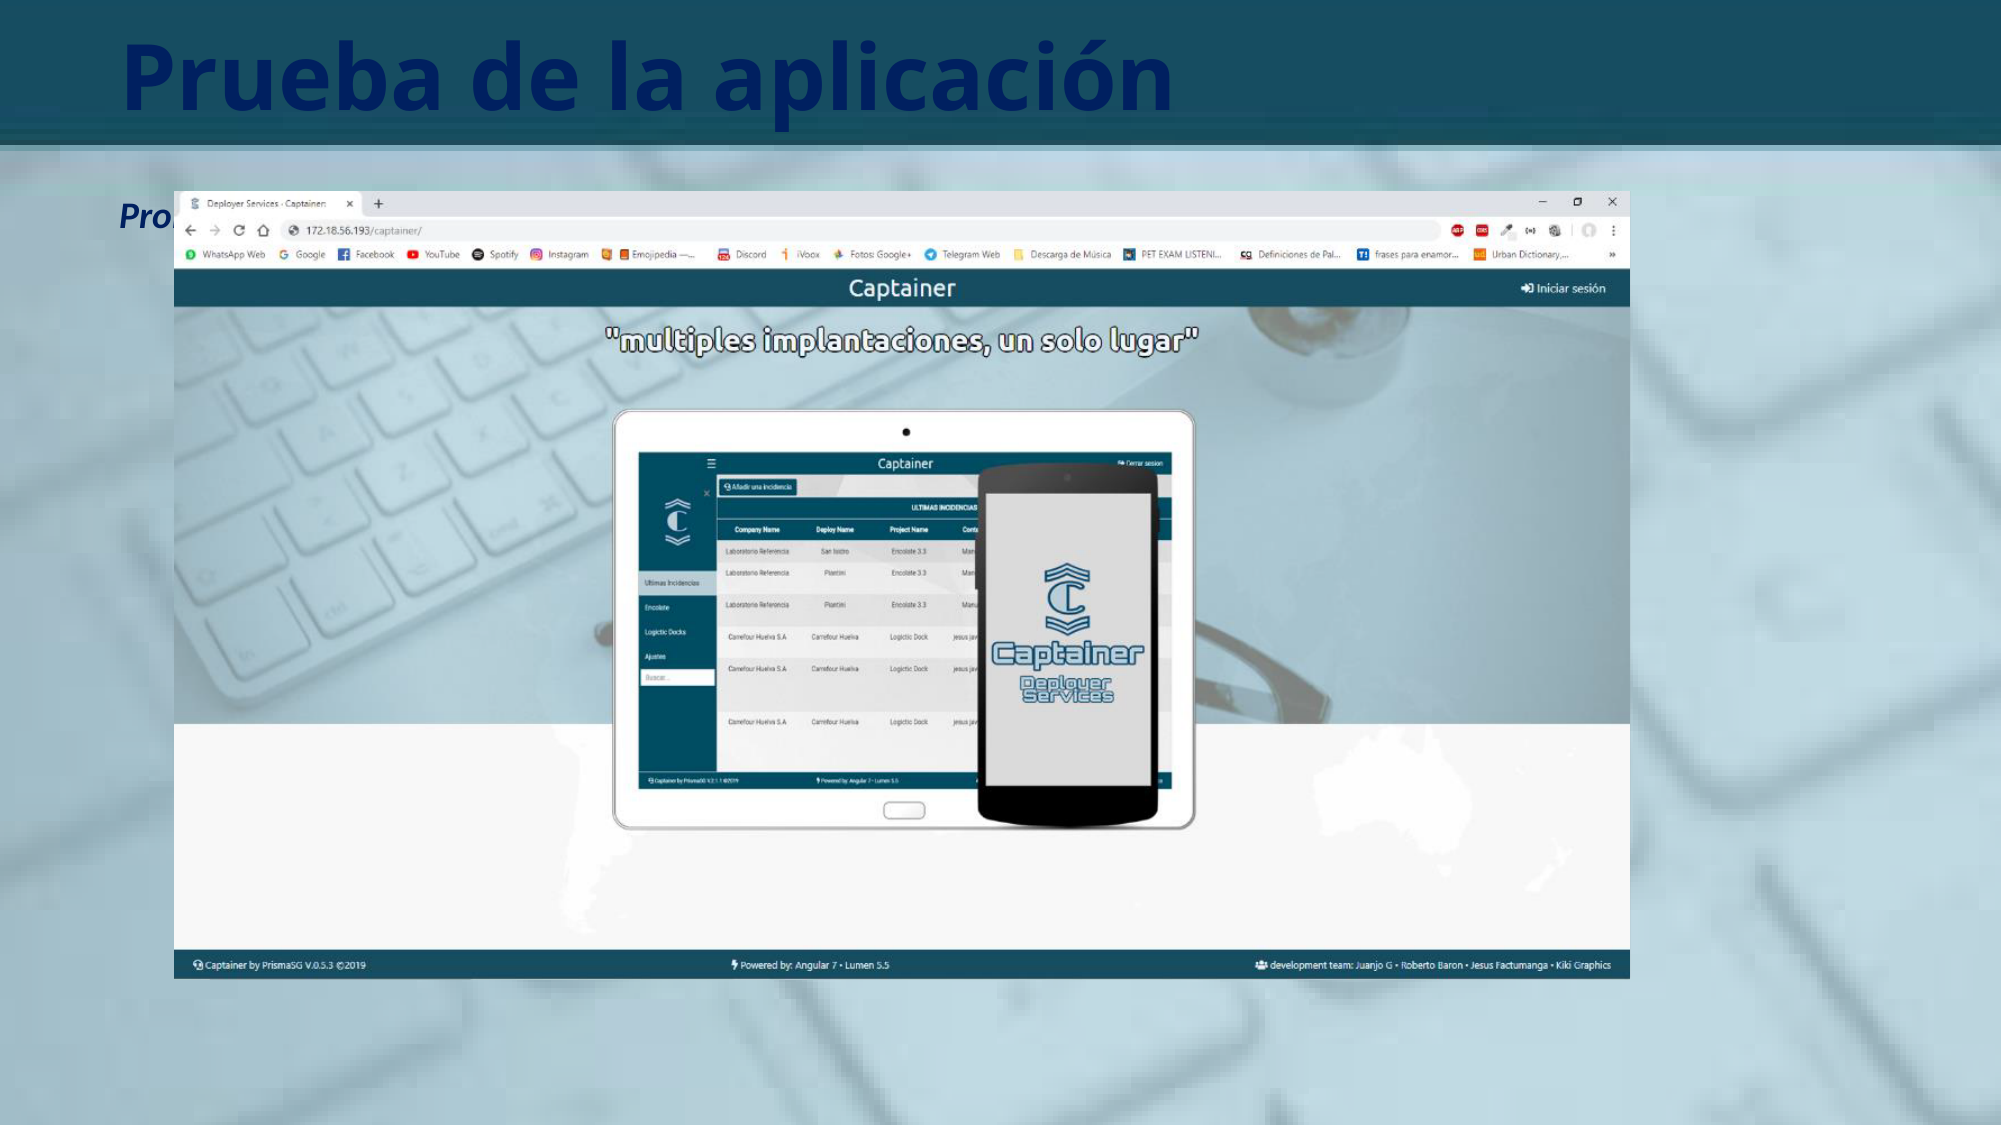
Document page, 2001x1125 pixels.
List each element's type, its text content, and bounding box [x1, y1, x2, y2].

picture [0, 0, 2000, 1125]
text_box Prueba de la aplicación [119, 44, 1732, 112]
text_box Probamos la aplicación funcionando en un servidor remoto [119, 191, 174, 237]
